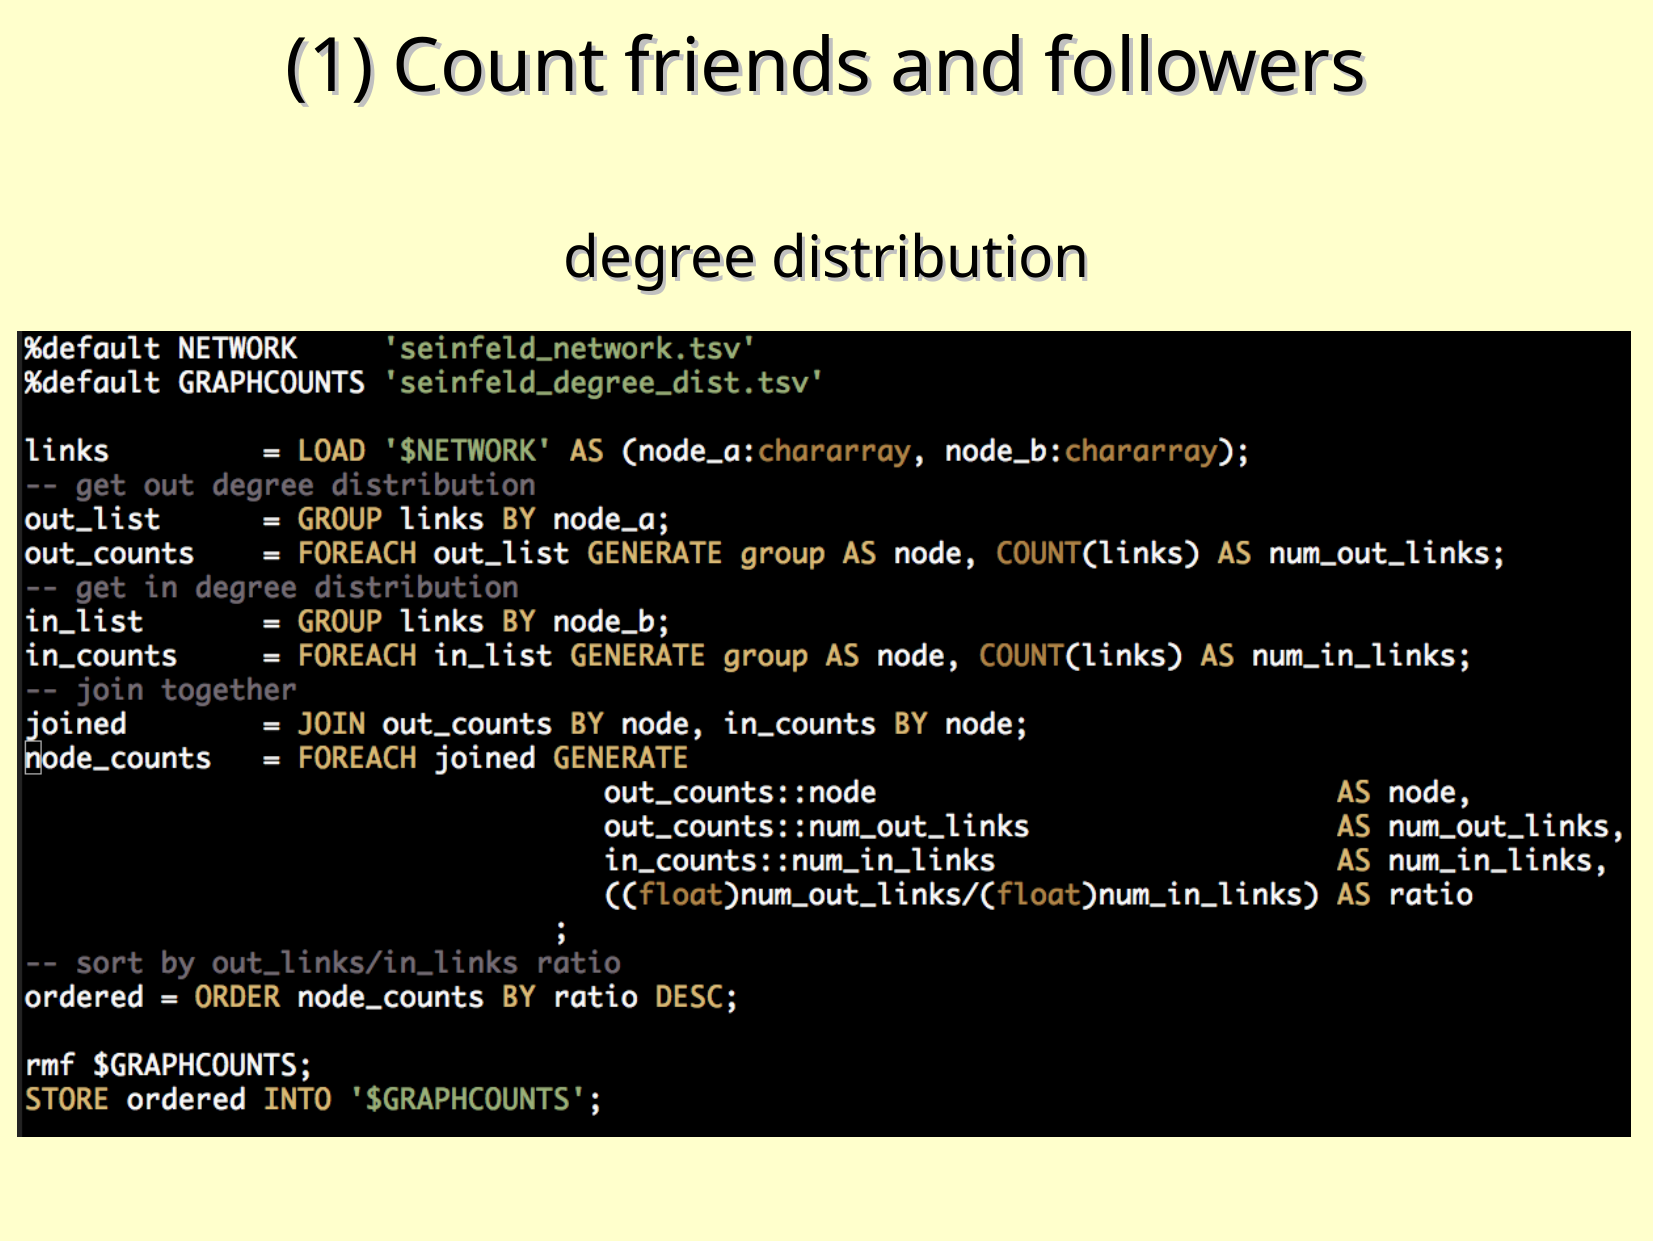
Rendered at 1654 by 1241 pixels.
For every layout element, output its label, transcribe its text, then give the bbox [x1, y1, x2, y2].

title (1) Count friends and followers degree distribution [82, 27, 1571, 279]
picture [17, 331, 1631, 1137]
